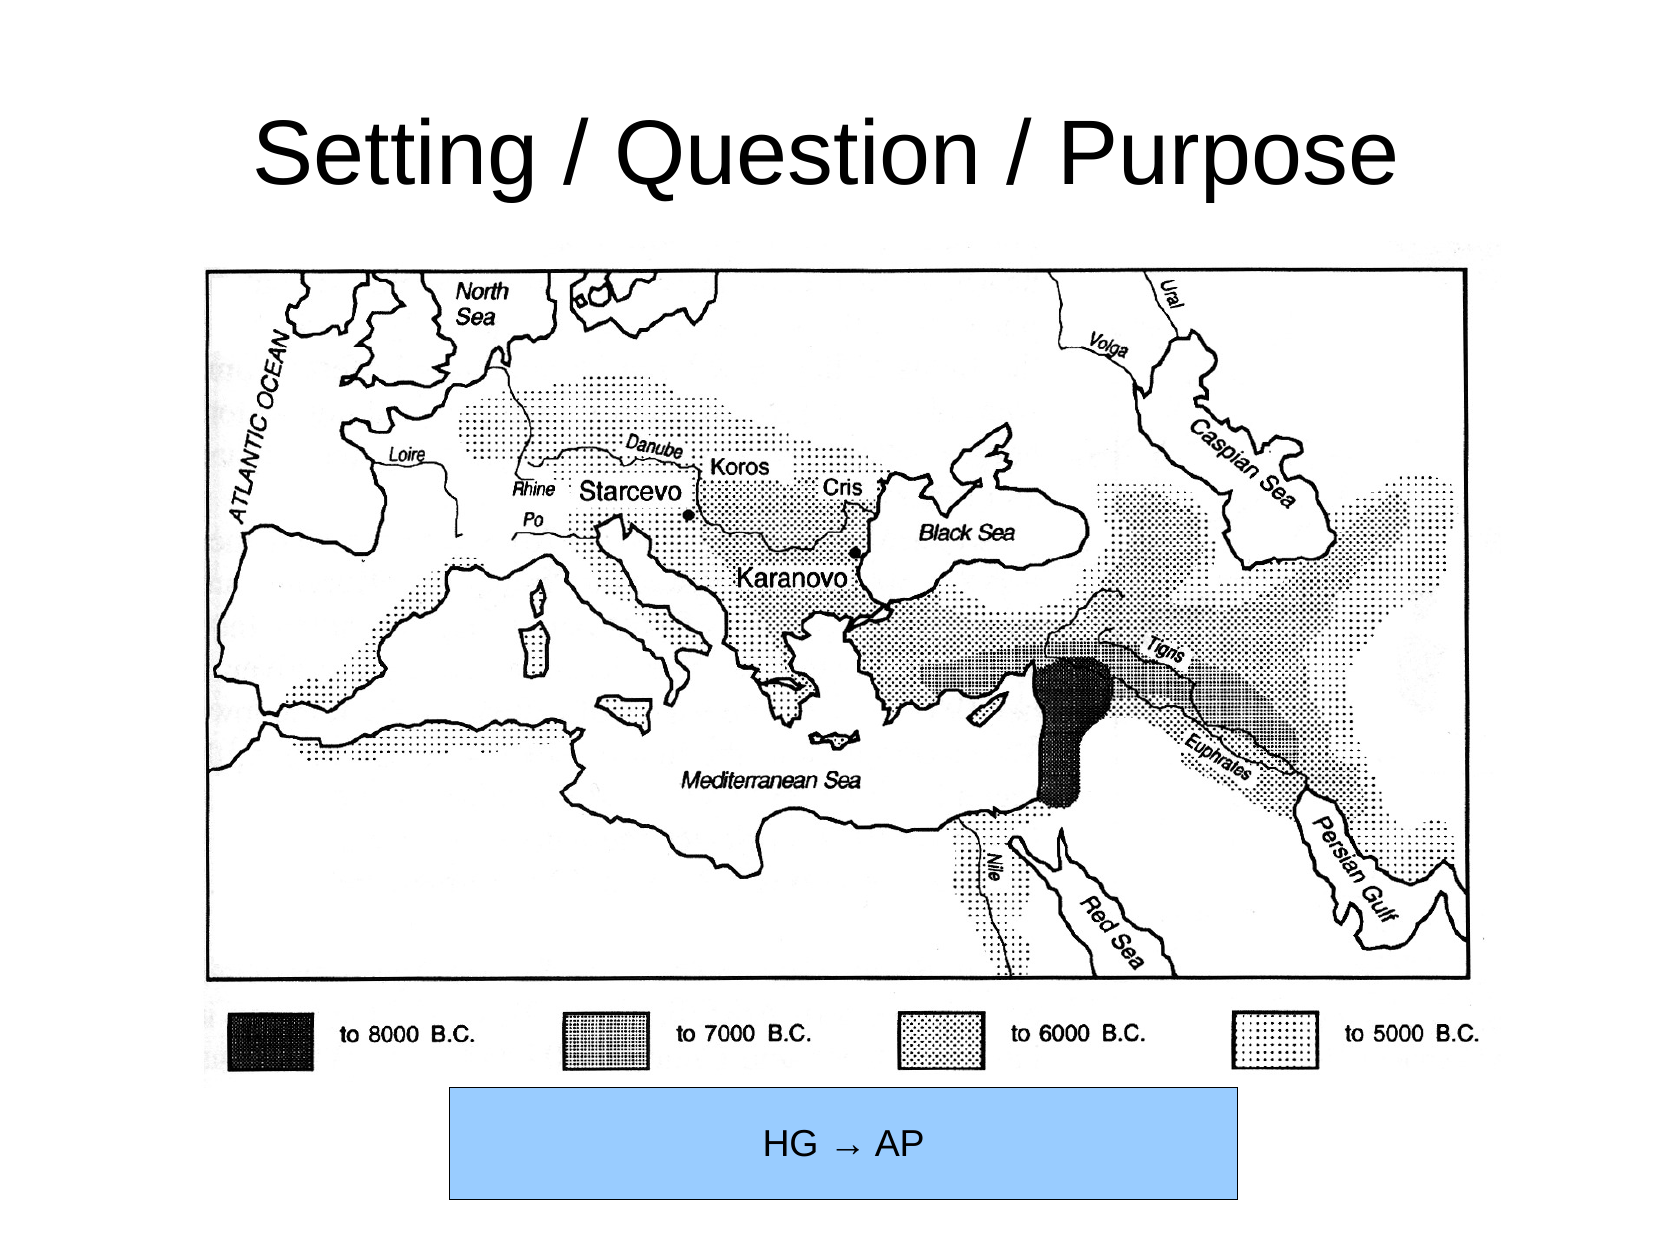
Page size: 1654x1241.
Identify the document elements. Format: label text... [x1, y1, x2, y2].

text_box HG → AP [449, 1087, 1238, 1200]
title Setting / Question / Purpose [82, 49, 1571, 257]
picture [187, 241, 1501, 1088]
